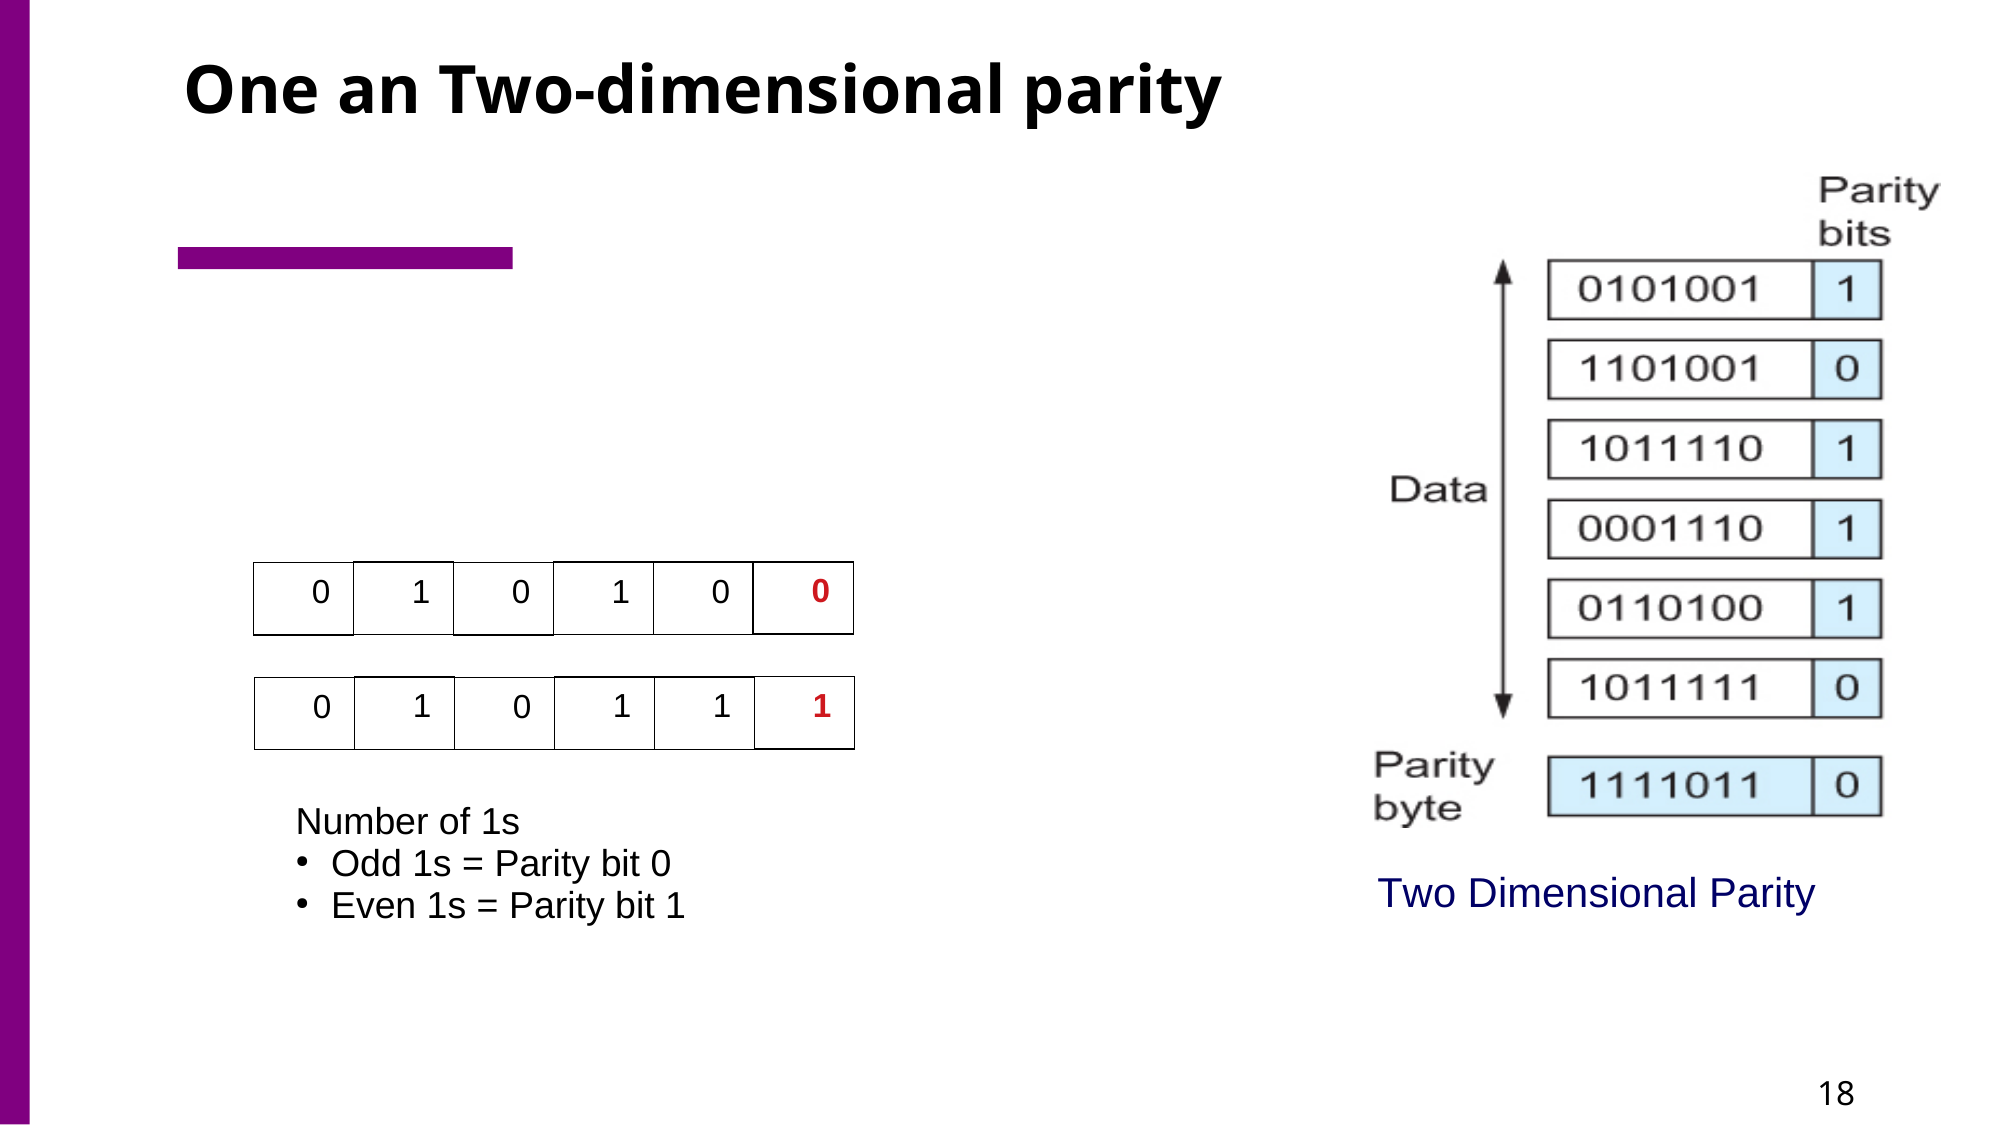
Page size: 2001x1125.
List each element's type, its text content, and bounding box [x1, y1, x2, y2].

text_box 1 [353, 562, 453, 635]
text_box 1 [553, 562, 653, 635]
text_box 1 [754, 676, 855, 749]
text_box 0 [253, 562, 353, 635]
picture [1373, 172, 1941, 828]
text_box 1 [554, 677, 654, 750]
text_box 0 [753, 561, 854, 635]
text_box Two Dimensional Parity [1362, 857, 1832, 924]
text_box 0 [454, 677, 554, 750]
text_box Number of 1s Odd 1s = Parity bit 0 Even 1s = Parity bit 1 [280, 792, 702, 934]
text_box 1 [354, 676, 455, 750]
text_box 0 [653, 562, 753, 635]
text_box 0 [453, 562, 553, 635]
title One an Two-dimensional parity [133, 9, 1946, 135]
text_box 0 [254, 677, 354, 750]
text_box 1 [654, 677, 755, 750]
